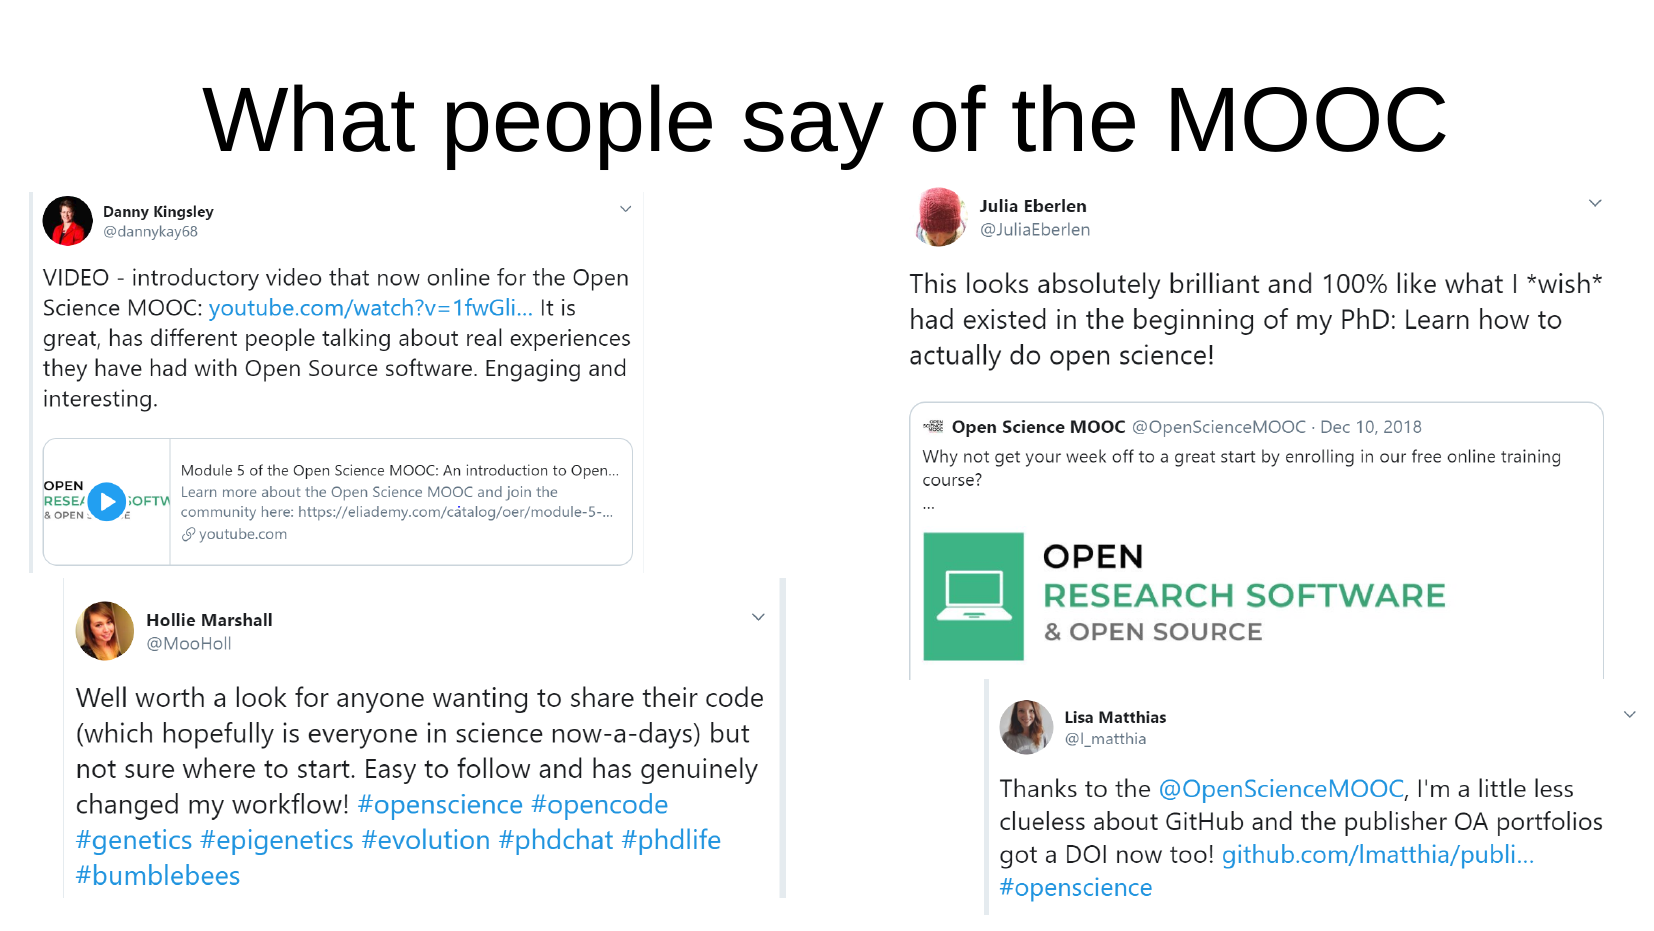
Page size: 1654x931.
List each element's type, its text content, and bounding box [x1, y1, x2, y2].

picture [897, 181, 1649, 915]
picture [63, 578, 786, 898]
text_box What people say of the MOOC [82, 37, 1571, 193]
picture [29, 192, 644, 573]
